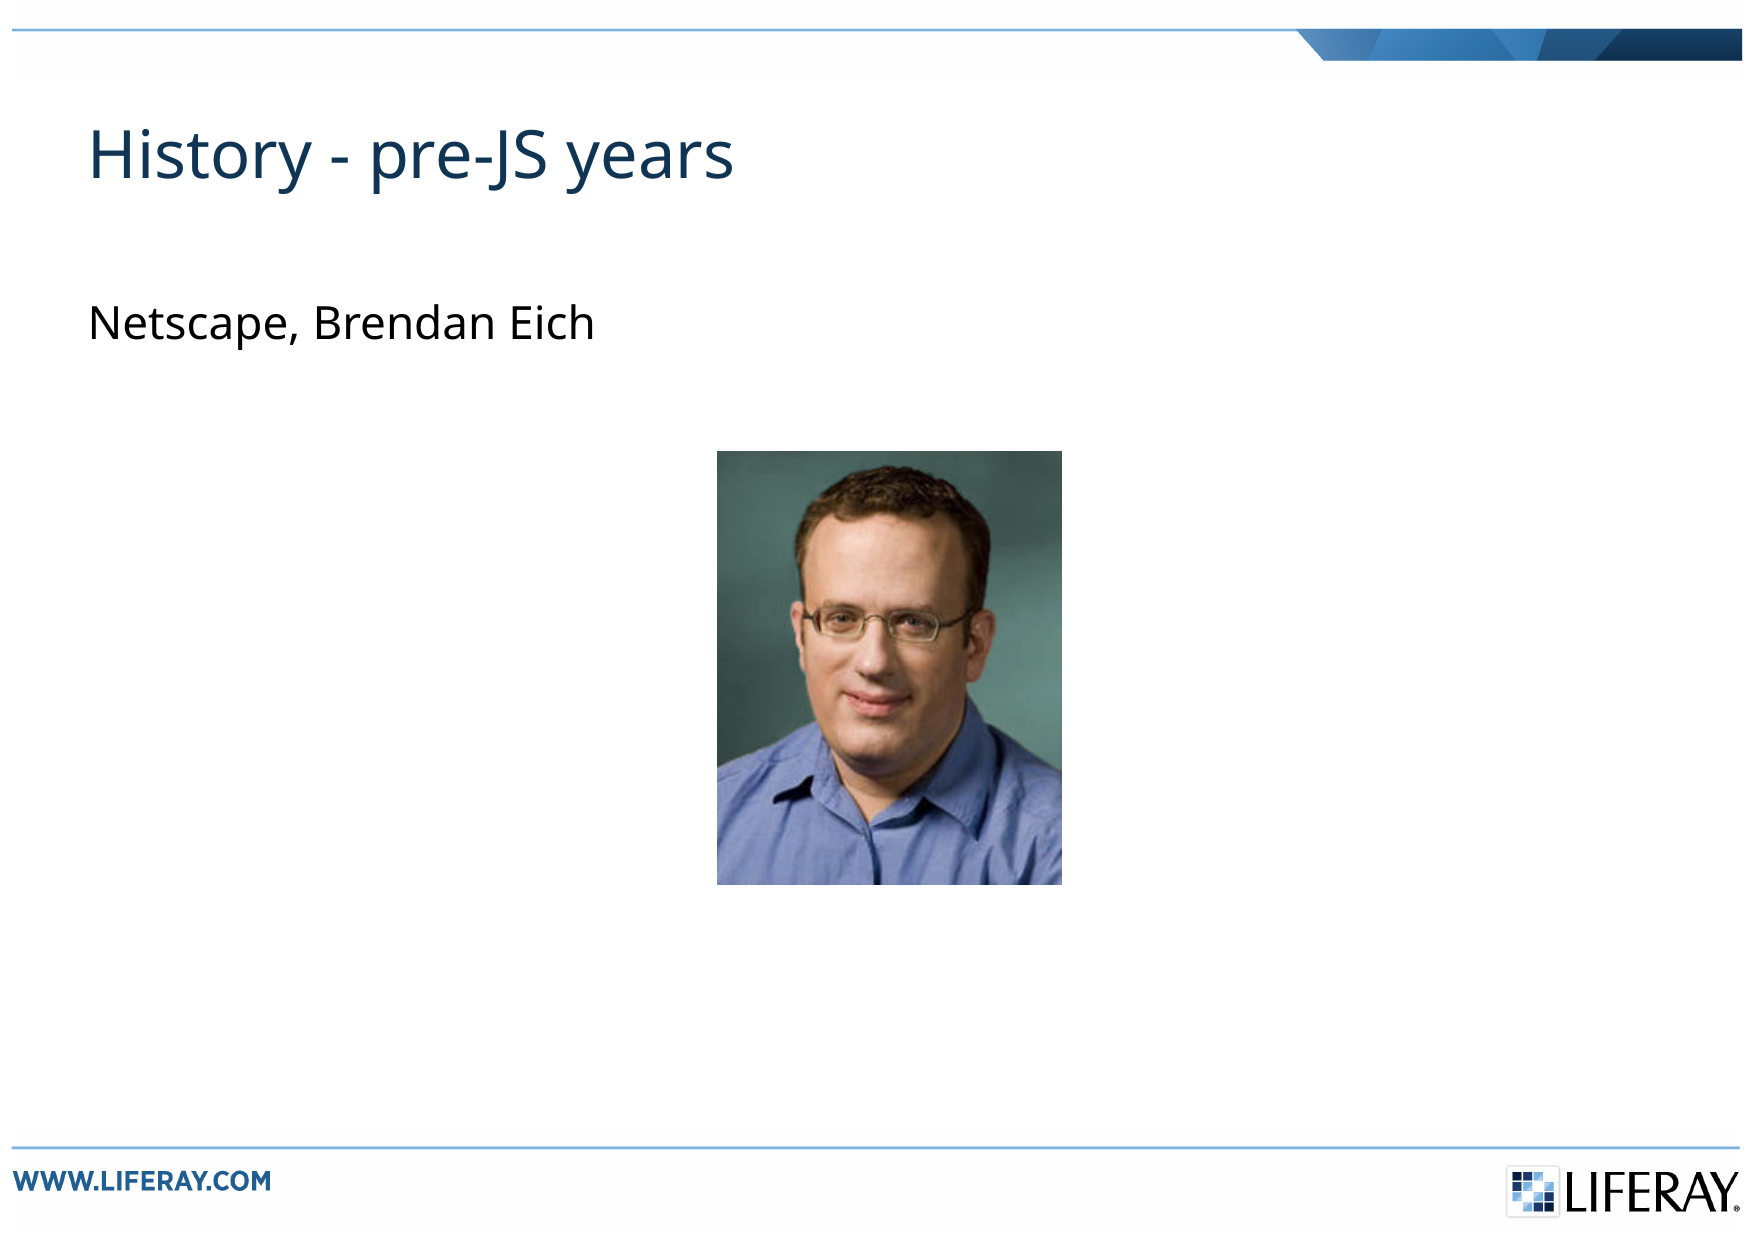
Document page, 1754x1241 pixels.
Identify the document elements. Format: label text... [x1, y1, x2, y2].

title History - pre-JS years [87, 49, 1667, 257]
list Netscape, Brendan Eich [87, 290, 1667, 1109]
picture [10, 1124, 1741, 1234]
picture [717, 451, 1062, 885]
picture [12, 0, 1743, 84]
